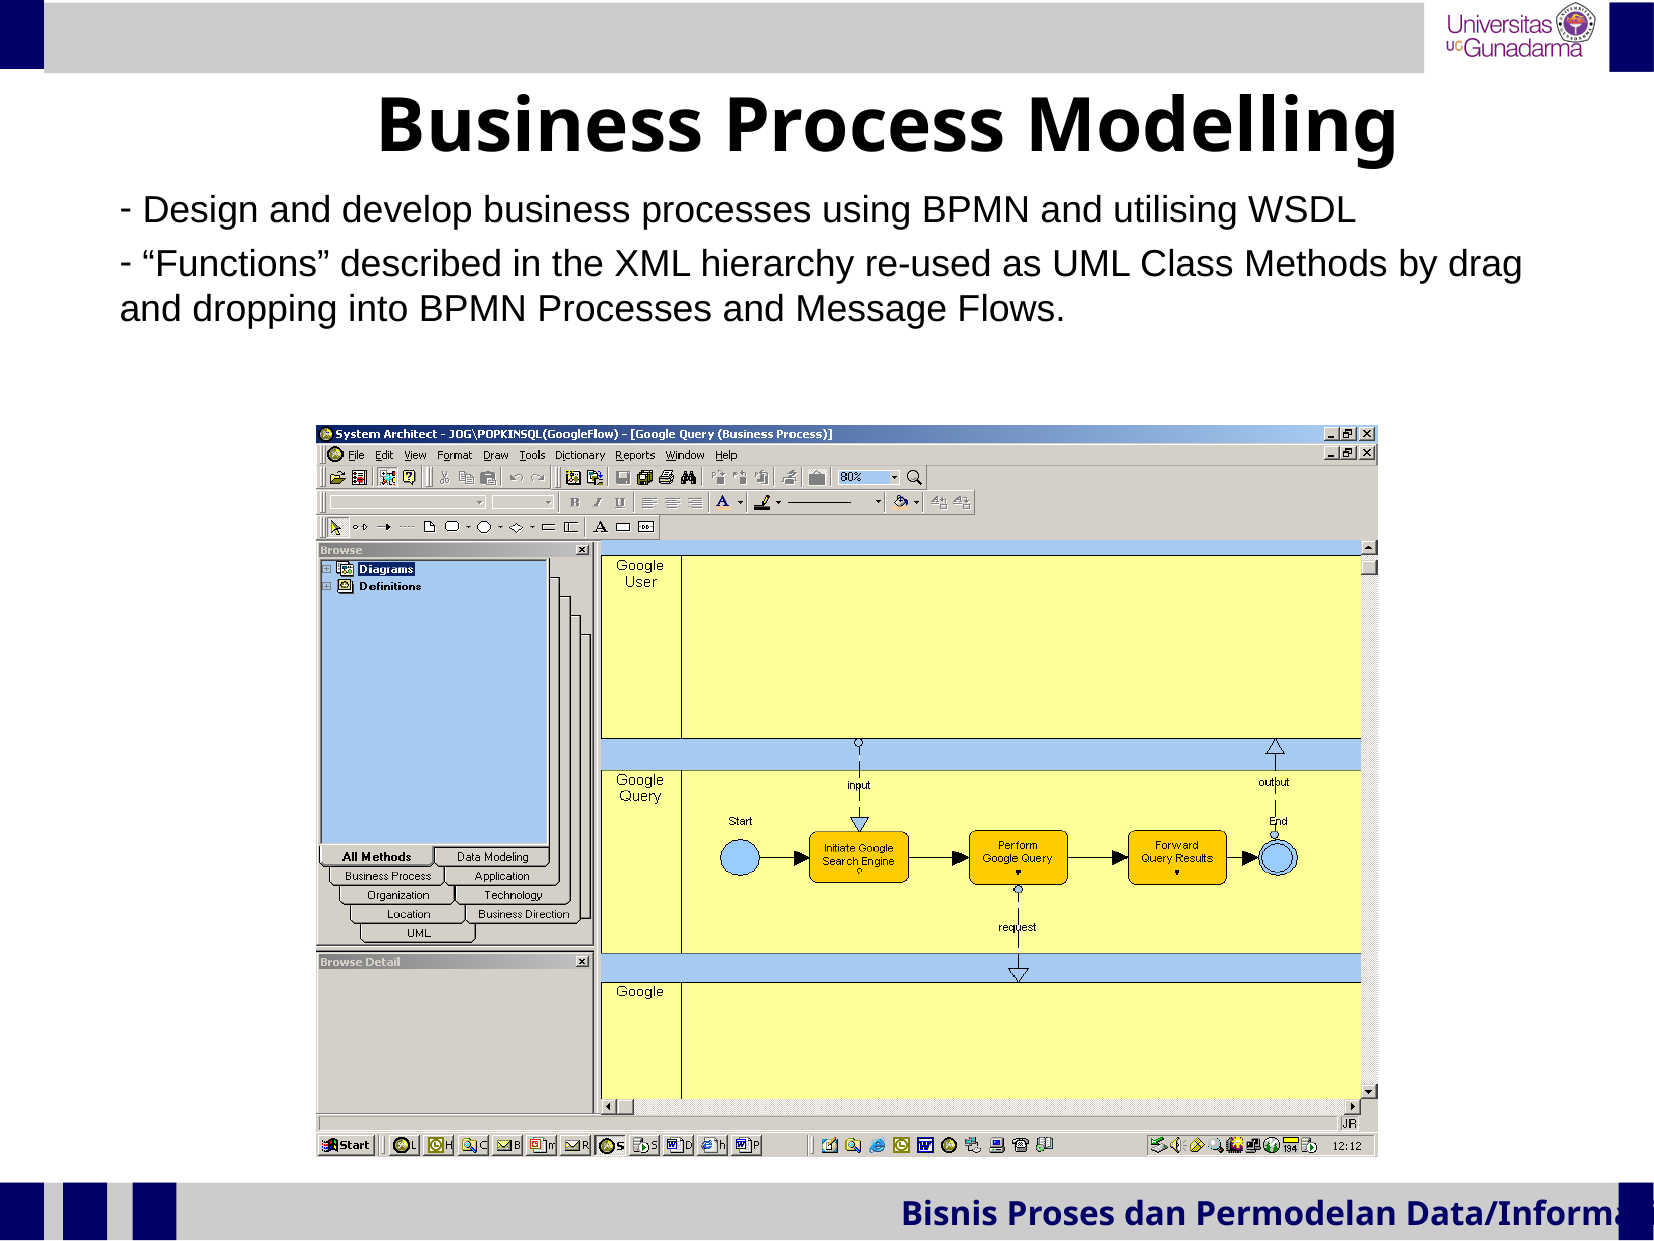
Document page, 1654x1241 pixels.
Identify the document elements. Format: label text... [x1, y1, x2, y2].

picture [1437, 2, 1610, 62]
text_box Design and develop business processes using BPMN and utilising WSDL “Functions” described in the XML hierarchy re-used as UML Class Methods by drag and dropping into BPMN Processes and Message Flows. [104, 177, 1603, 392]
picture [316, 425, 1378, 1157]
title Business Process Modelling [179, 53, 1571, 177]
